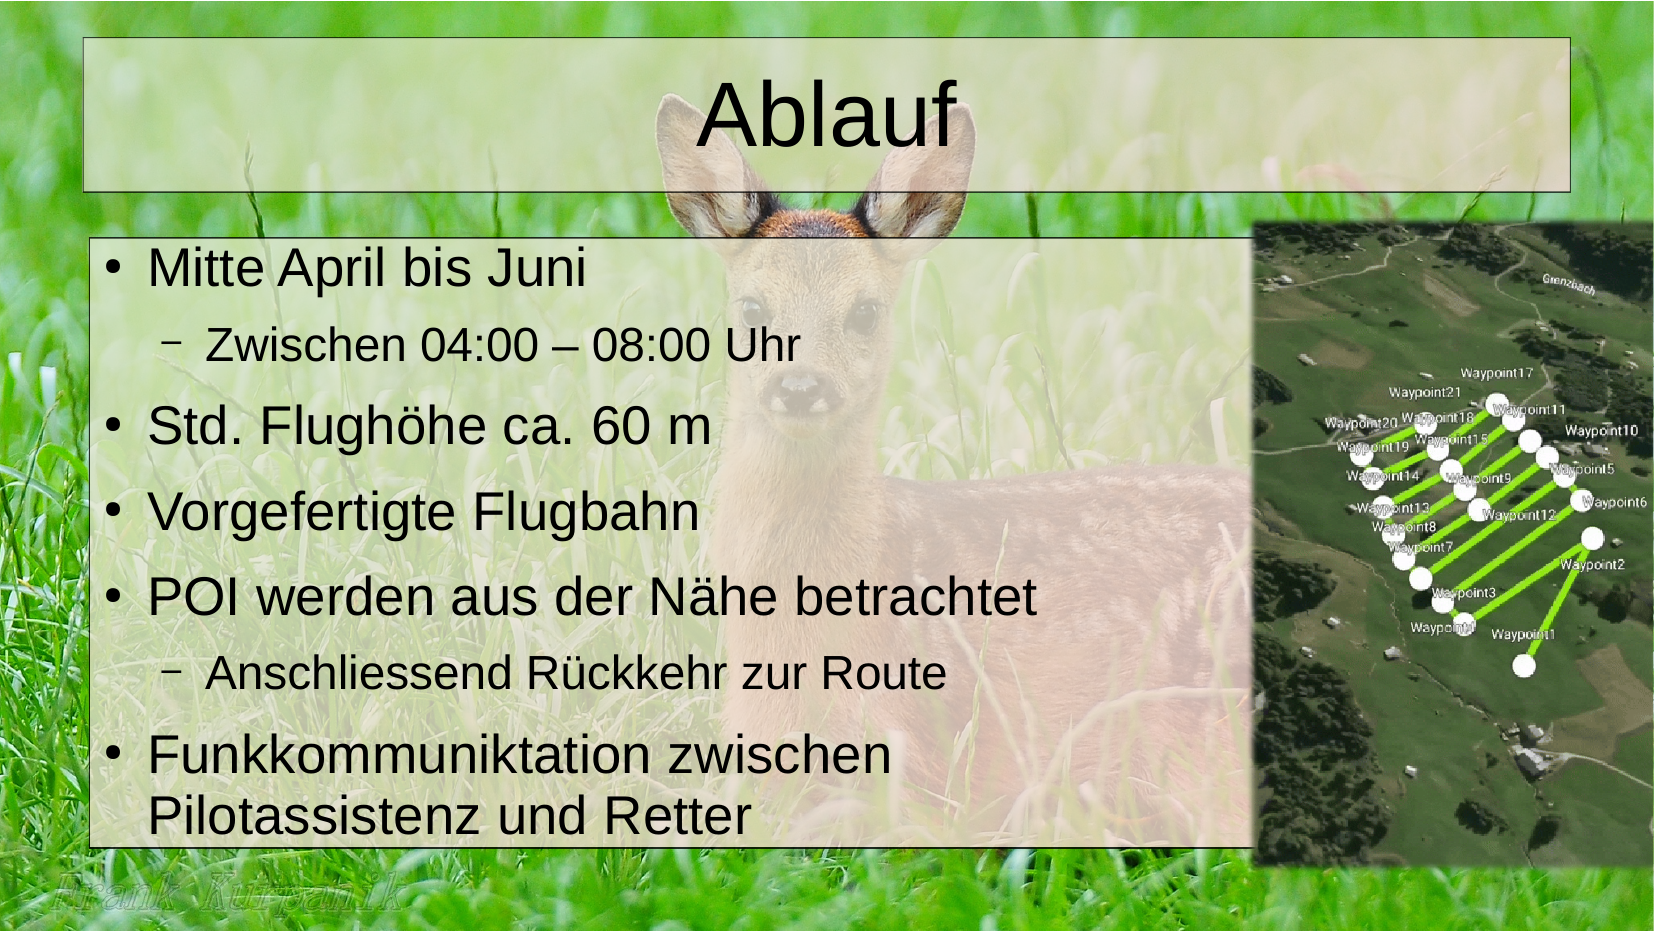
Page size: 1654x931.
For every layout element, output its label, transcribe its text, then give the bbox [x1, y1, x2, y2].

picture [0, 1, 1654, 931]
list Mitte April bis Juni Zwischen 04:00 – 08:00 Uhr Std. Flughöhe ca. 60 m Vorgefertigte Flugbahn POI werden aus der Nähe betrachtet Anschliessend Rückkehr zur Route Funkkommuniktation zwischen Pilotassistenz und Retter [88, 237, 1246, 849]
title Ablauf [82, 37, 1571, 193]
